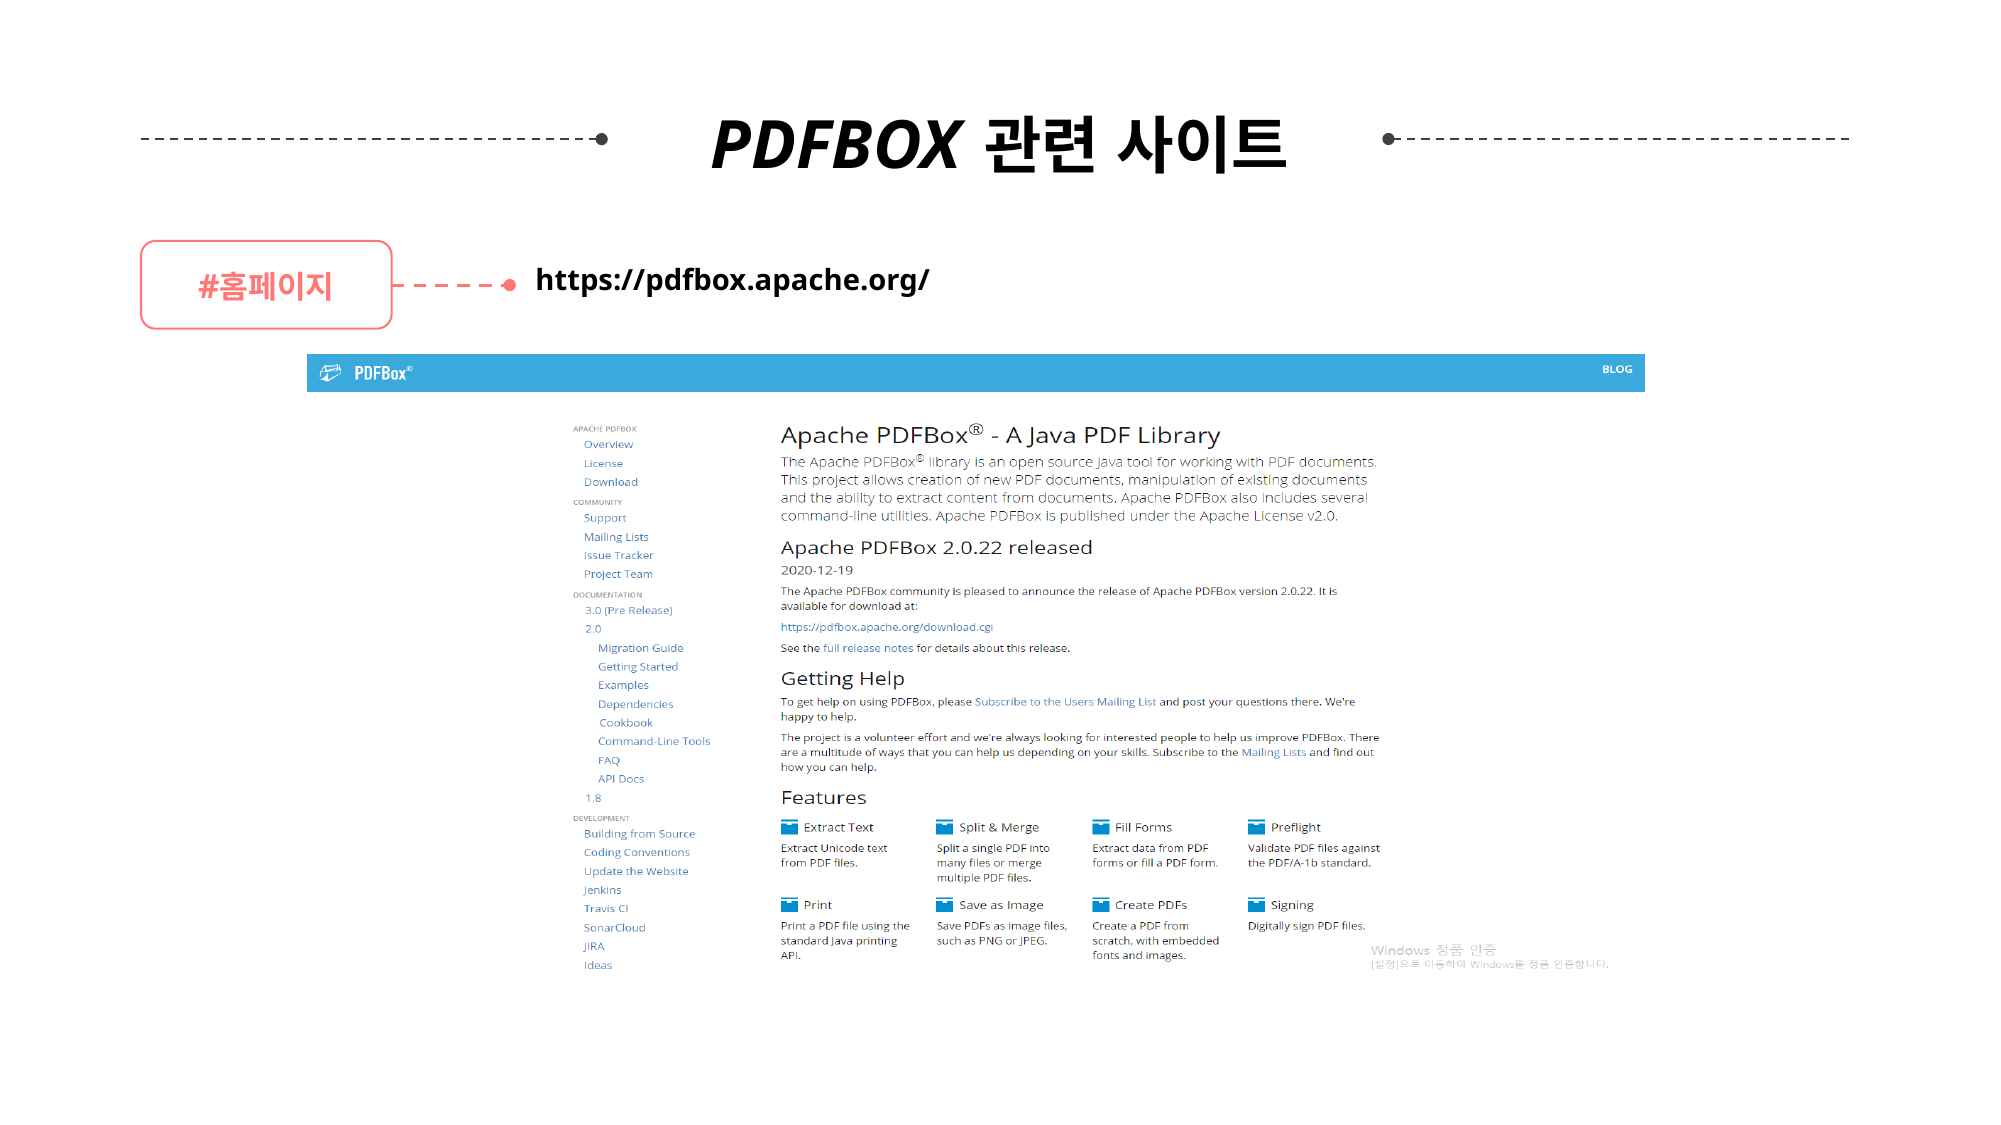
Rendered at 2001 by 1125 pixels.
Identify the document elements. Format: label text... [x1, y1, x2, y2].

text_box PDFBOX 관련 사이트 [613, 54, 1387, 191]
text_box #홈페이지 [141, 240, 392, 329]
text_box https://pdfbox.apache.org/ [520, 232, 1264, 308]
picture [307, 354, 1645, 978]
